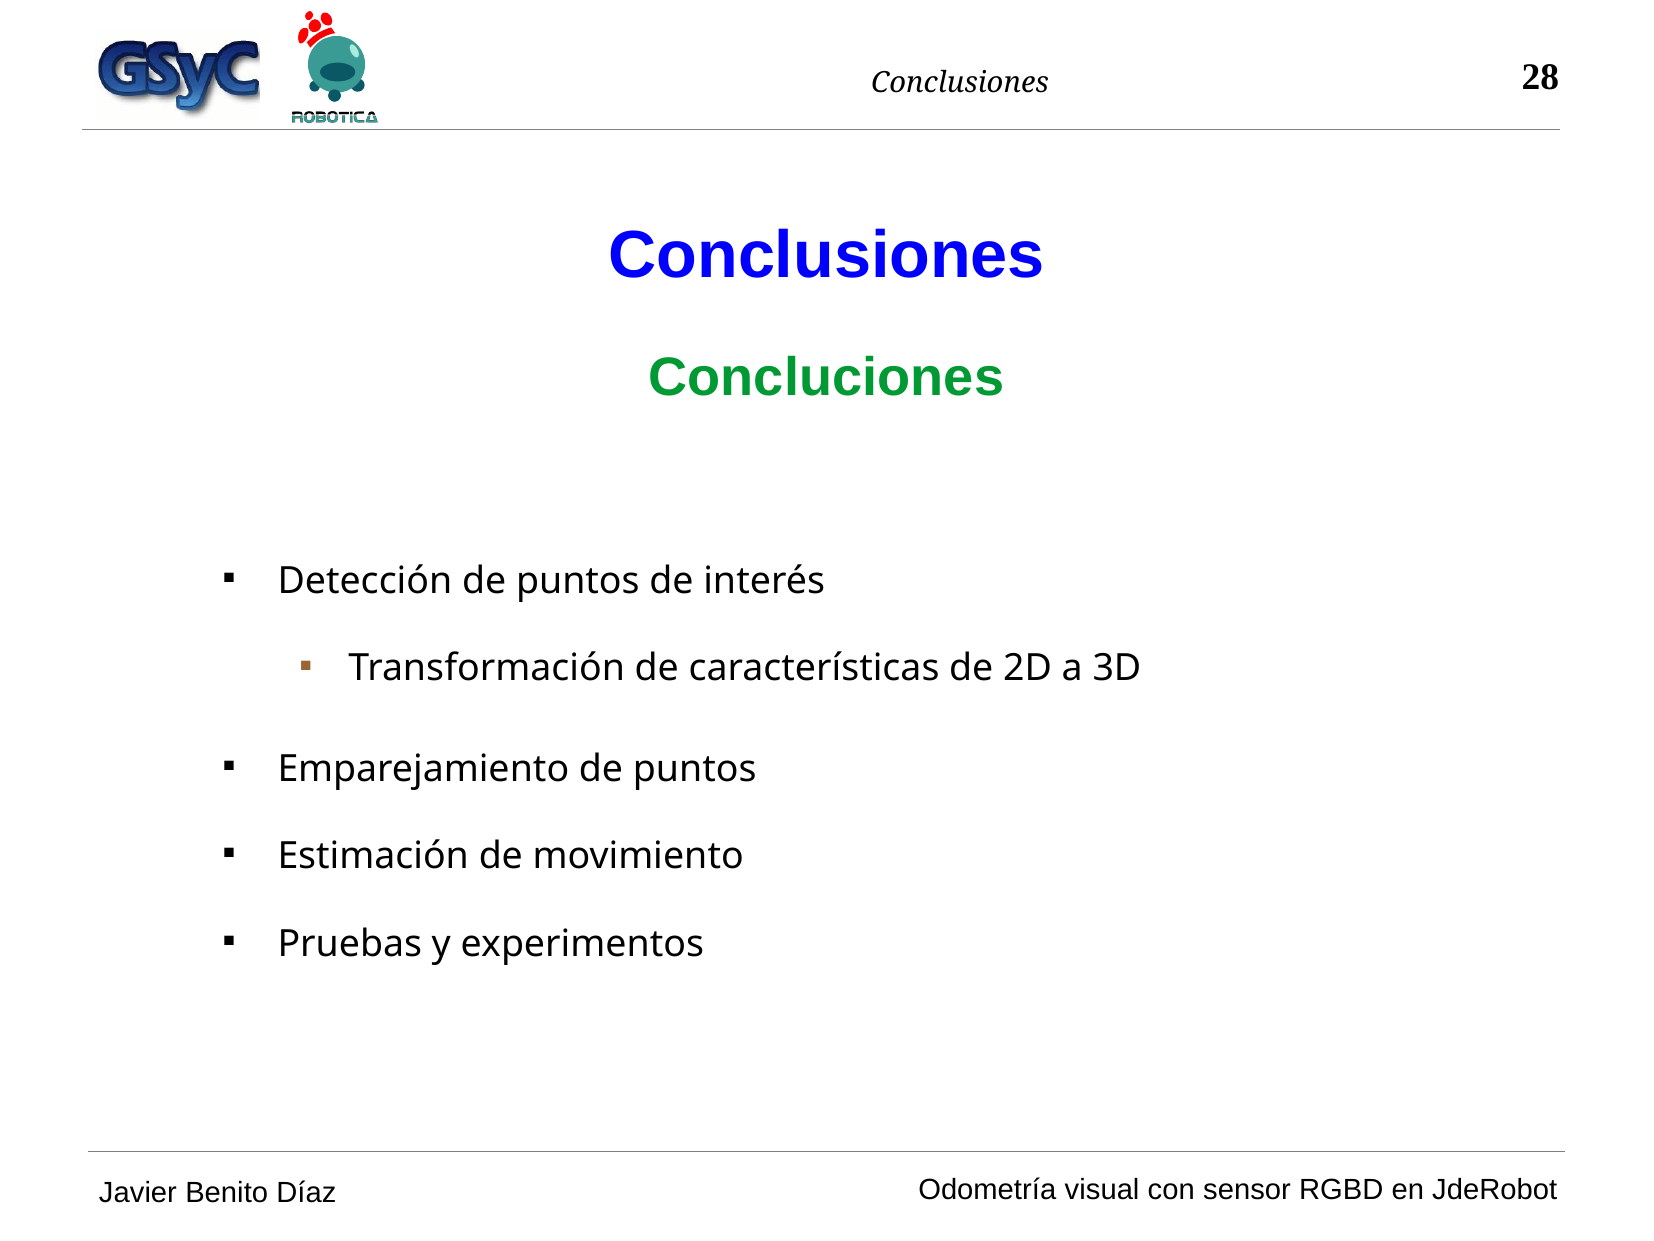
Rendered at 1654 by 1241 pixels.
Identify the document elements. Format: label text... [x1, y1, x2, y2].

title Conclusiones [88, 216, 1565, 324]
list Detección de puntos de interés Transformación de características de 2D a 3D Emparejamiento de puntos Estimación de movimiento Pruebas y experimentos [206, 527, 1553, 1241]
picture [94, 28, 260, 119]
title Concluciones [82, 324, 1571, 532]
text_box Conclusiones [709, 53, 1211, 103]
picture [292, 11, 378, 123]
